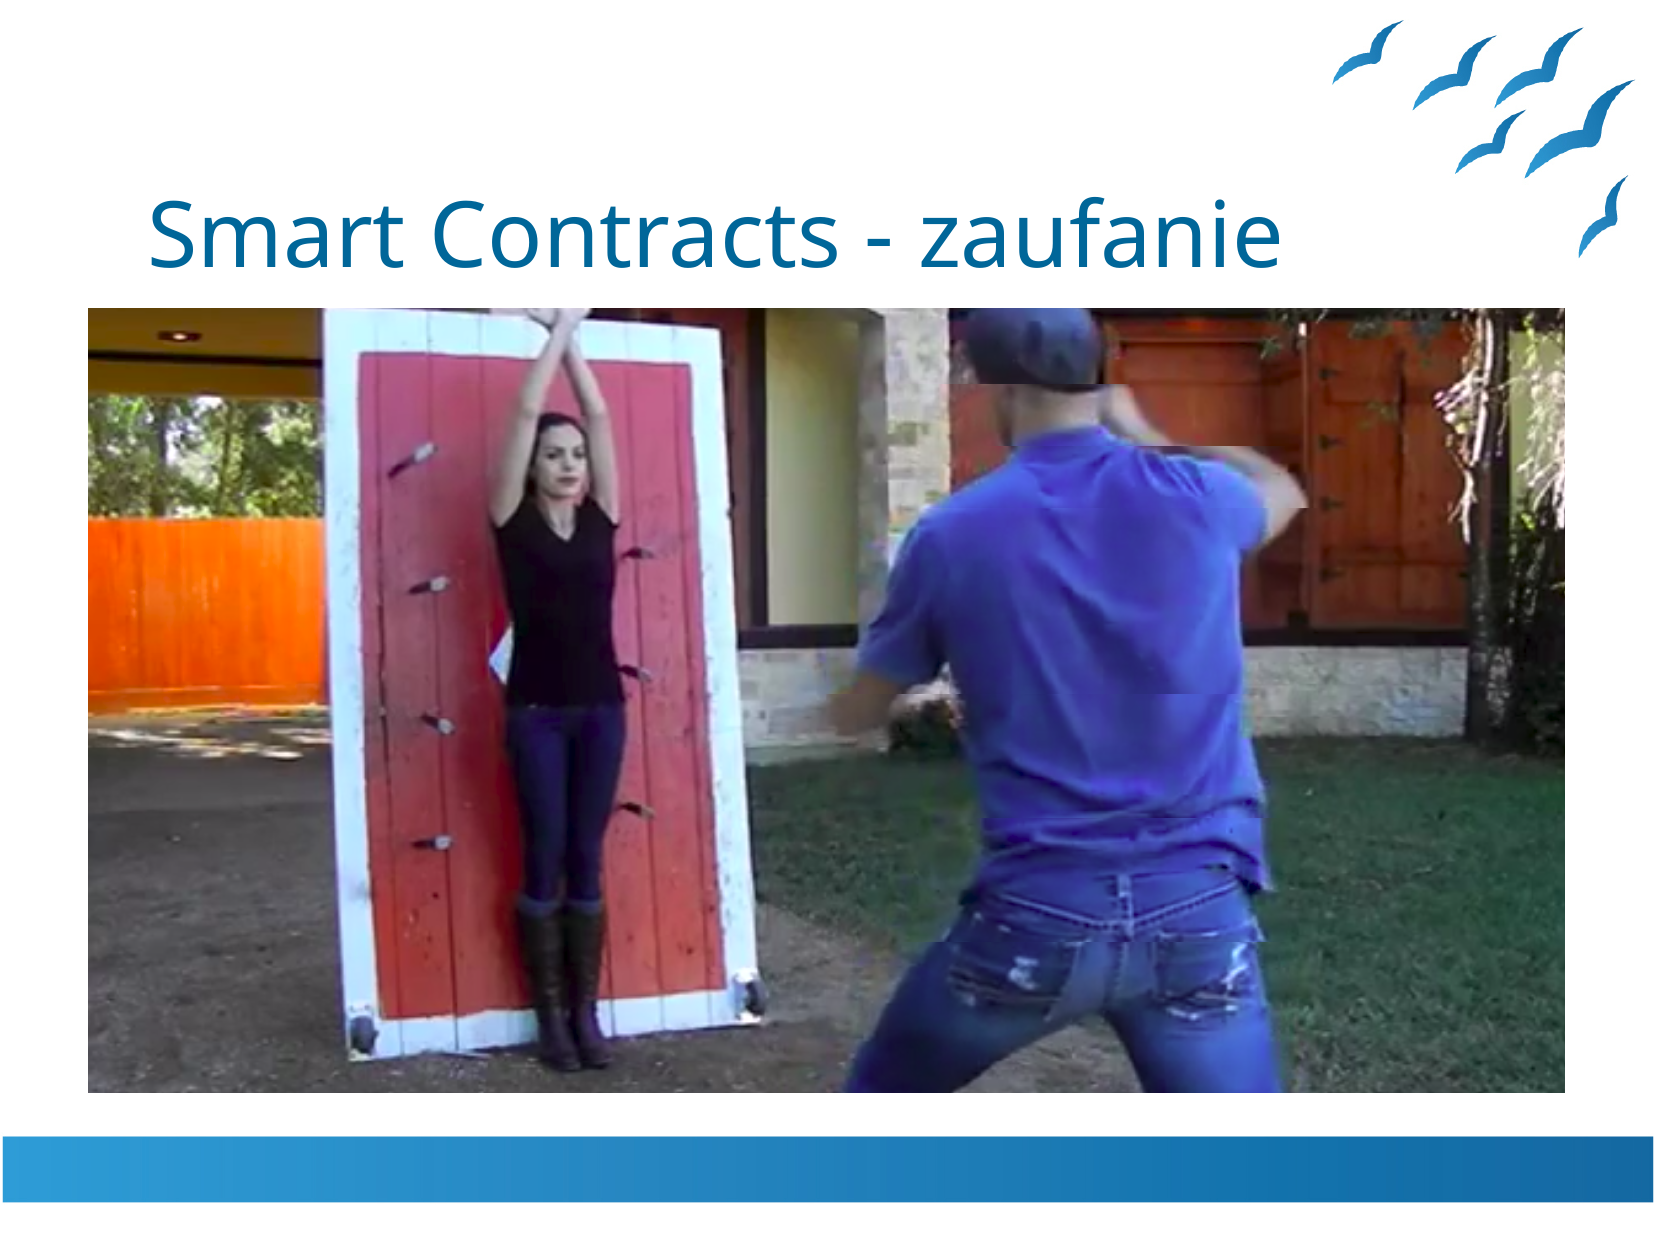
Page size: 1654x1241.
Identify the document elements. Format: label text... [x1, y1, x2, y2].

title Smart Contracts - zaufanie [147, 177, 1506, 287]
picture [0, 0, 1654, 1241]
